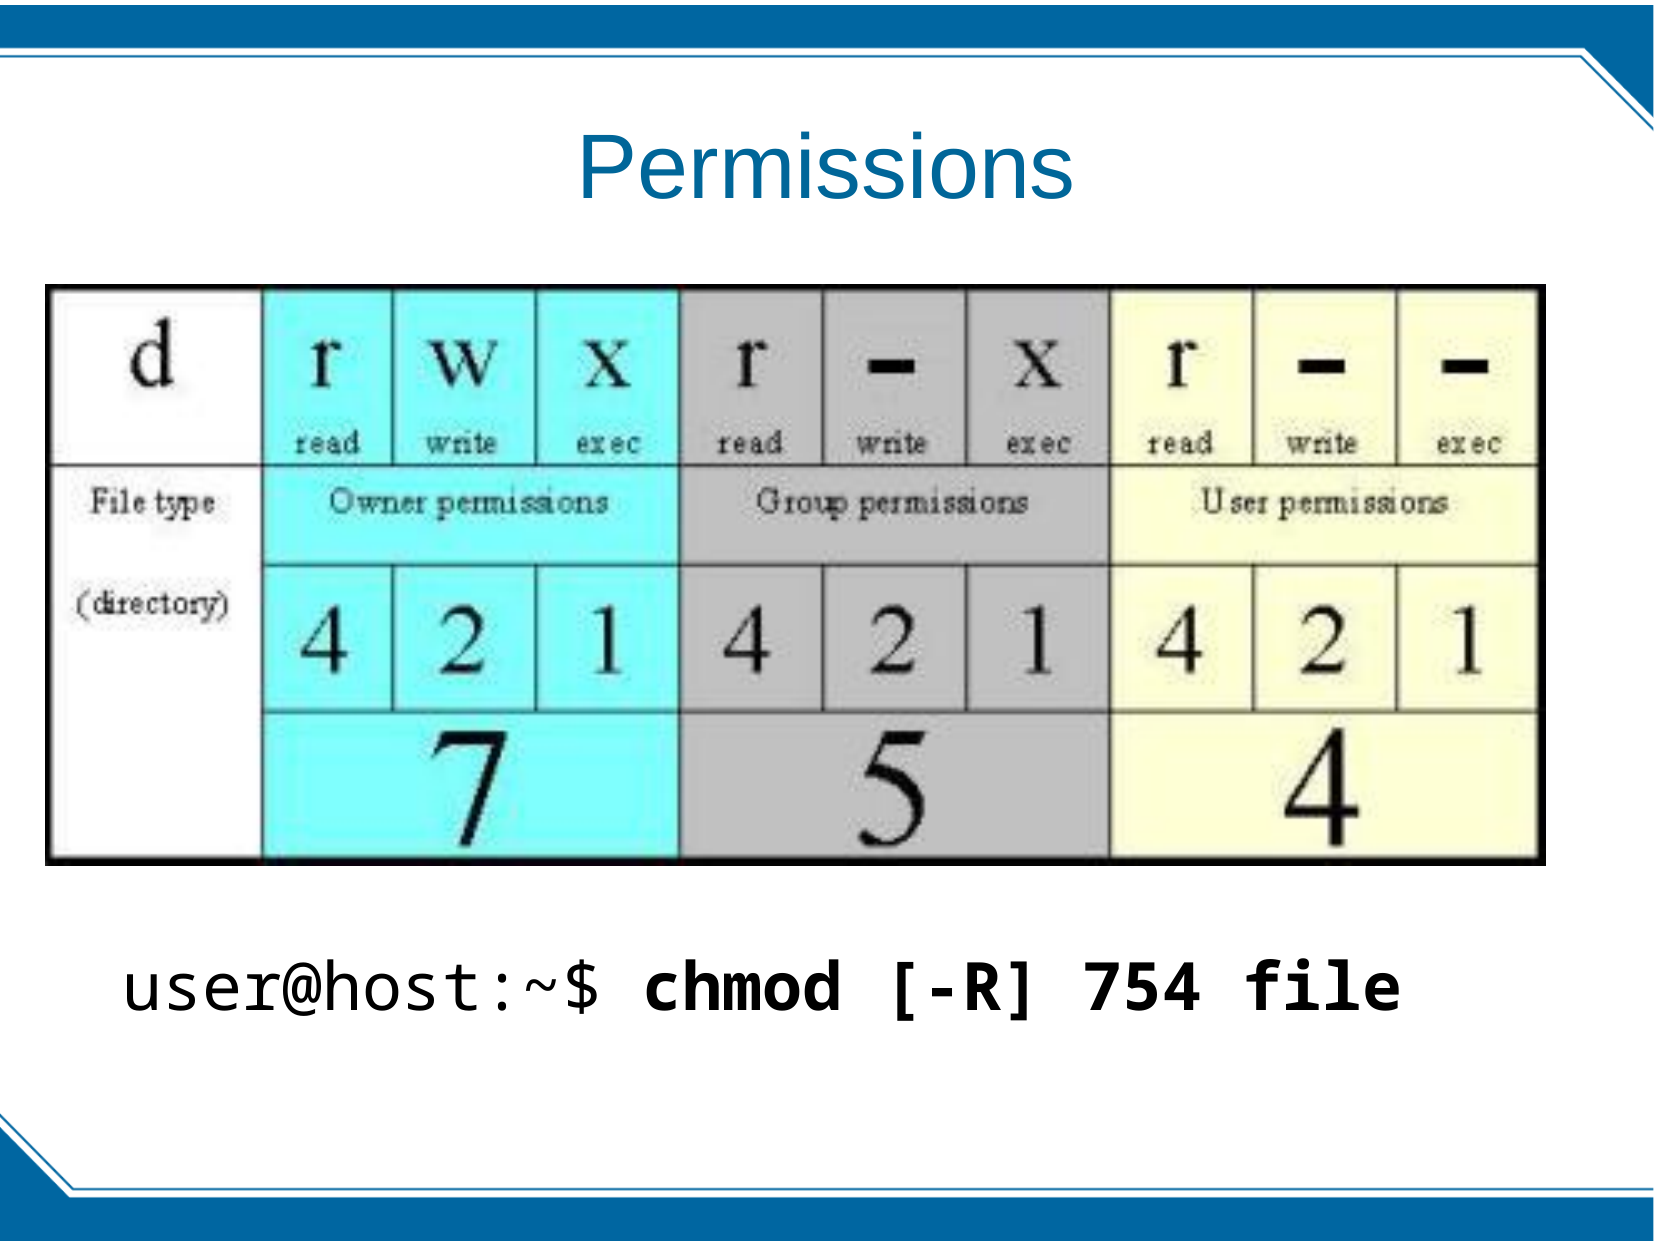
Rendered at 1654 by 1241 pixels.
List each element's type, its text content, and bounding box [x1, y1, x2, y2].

picture [45, 284, 1546, 866]
picture [0, 1113, 1654, 1241]
picture [0, 5, 1654, 132]
title Permissions [82, 62, 1571, 271]
text_box user@host:~$ chmod [-R] 754 file [122, 945, 1441, 1023]
